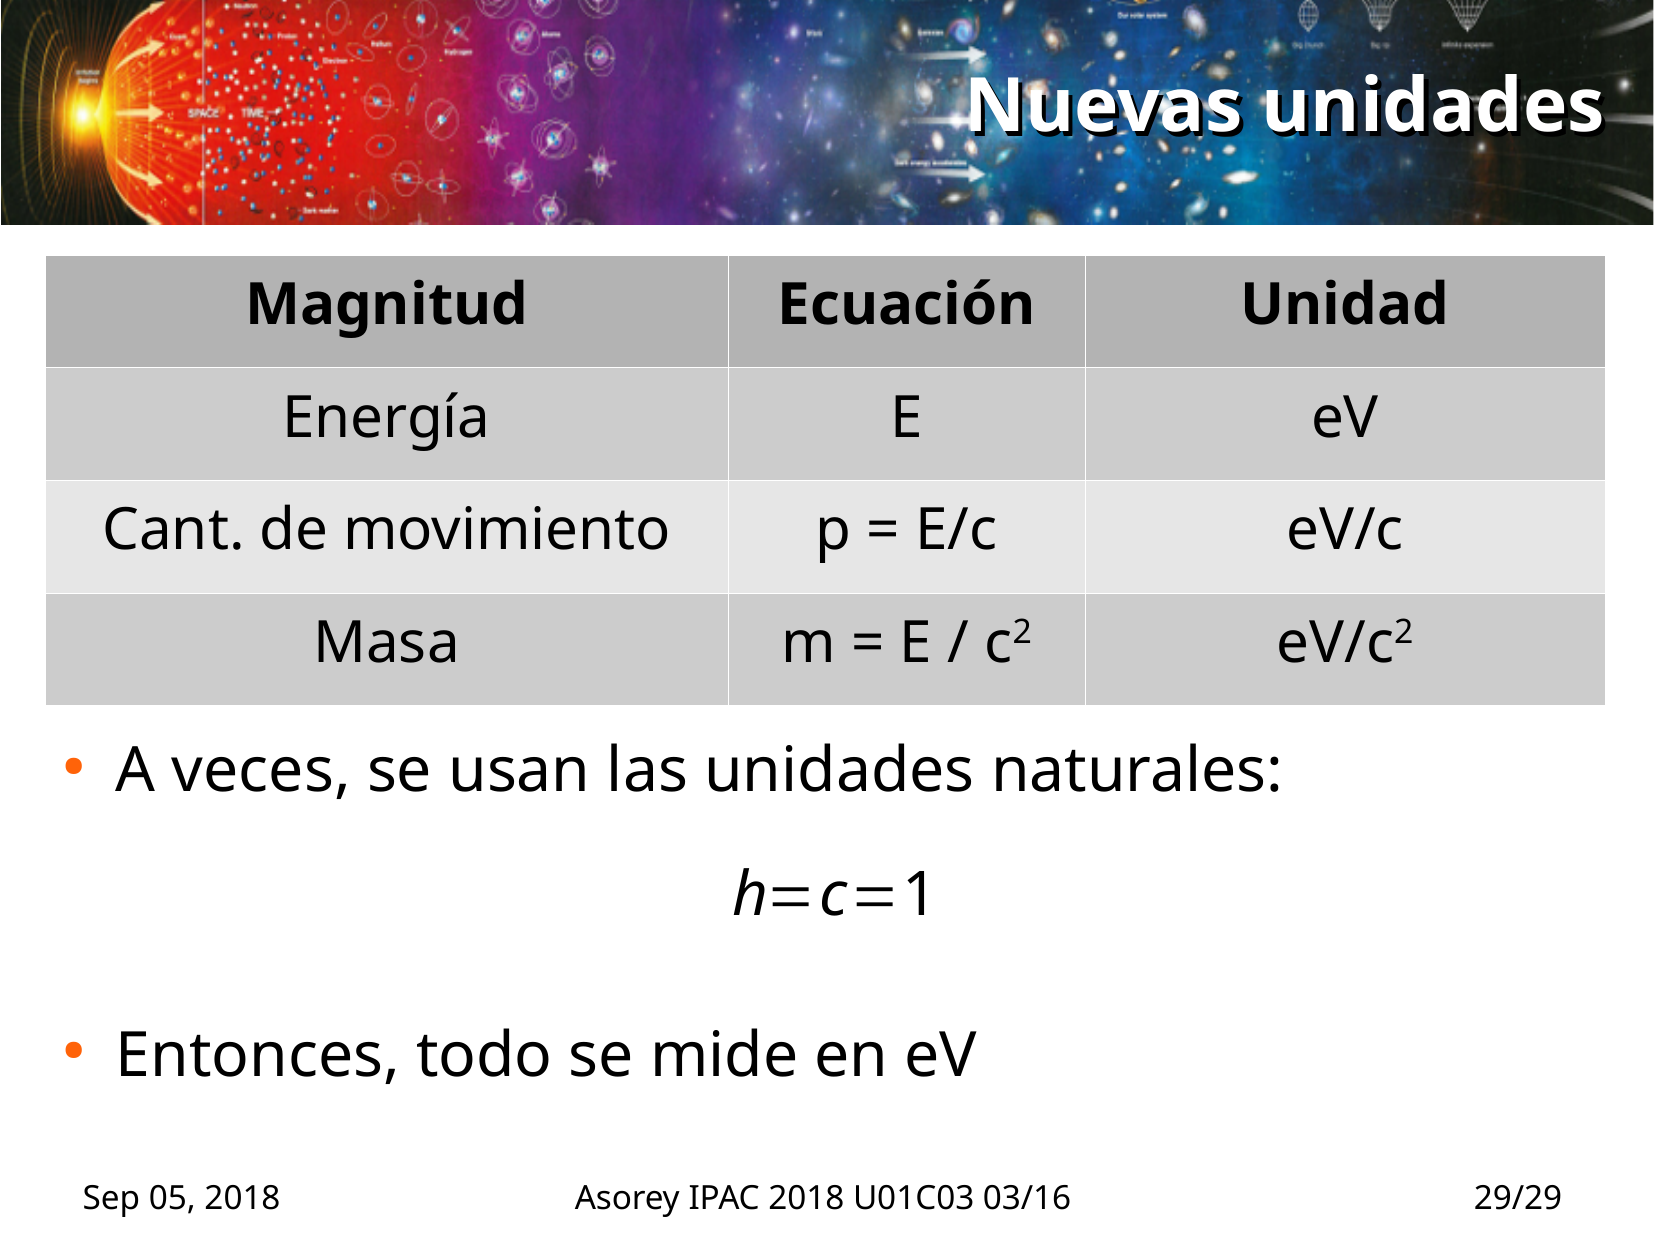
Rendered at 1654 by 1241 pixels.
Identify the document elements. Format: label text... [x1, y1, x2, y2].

table_cell Energía [46, 368, 728, 480]
table_cell Masa [46, 594, 728, 705]
table_cell p = E/c [729, 481, 1085, 593]
title Nuevas unidades [45, 15, 1606, 191]
table_header Unidad [1086, 256, 1605, 367]
table_cell Cant. de movimiento [46, 481, 728, 593]
table_cell eV/c [1086, 481, 1605, 593]
table_header Magnitud [46, 256, 728, 367]
chart [725, 854, 931, 931]
picture [1, 0, 1654, 225]
list A veces, se usan las unidades naturales: Entonces, todo se mide en eV [45, 725, 1606, 1155]
table_header Ecuación [729, 256, 1085, 367]
table_cell eV [1086, 368, 1605, 480]
table_cell m = E / c2 [729, 594, 1085, 705]
table_cell E [729, 368, 1085, 480]
table_cell eV/c2 [1086, 594, 1605, 705]
